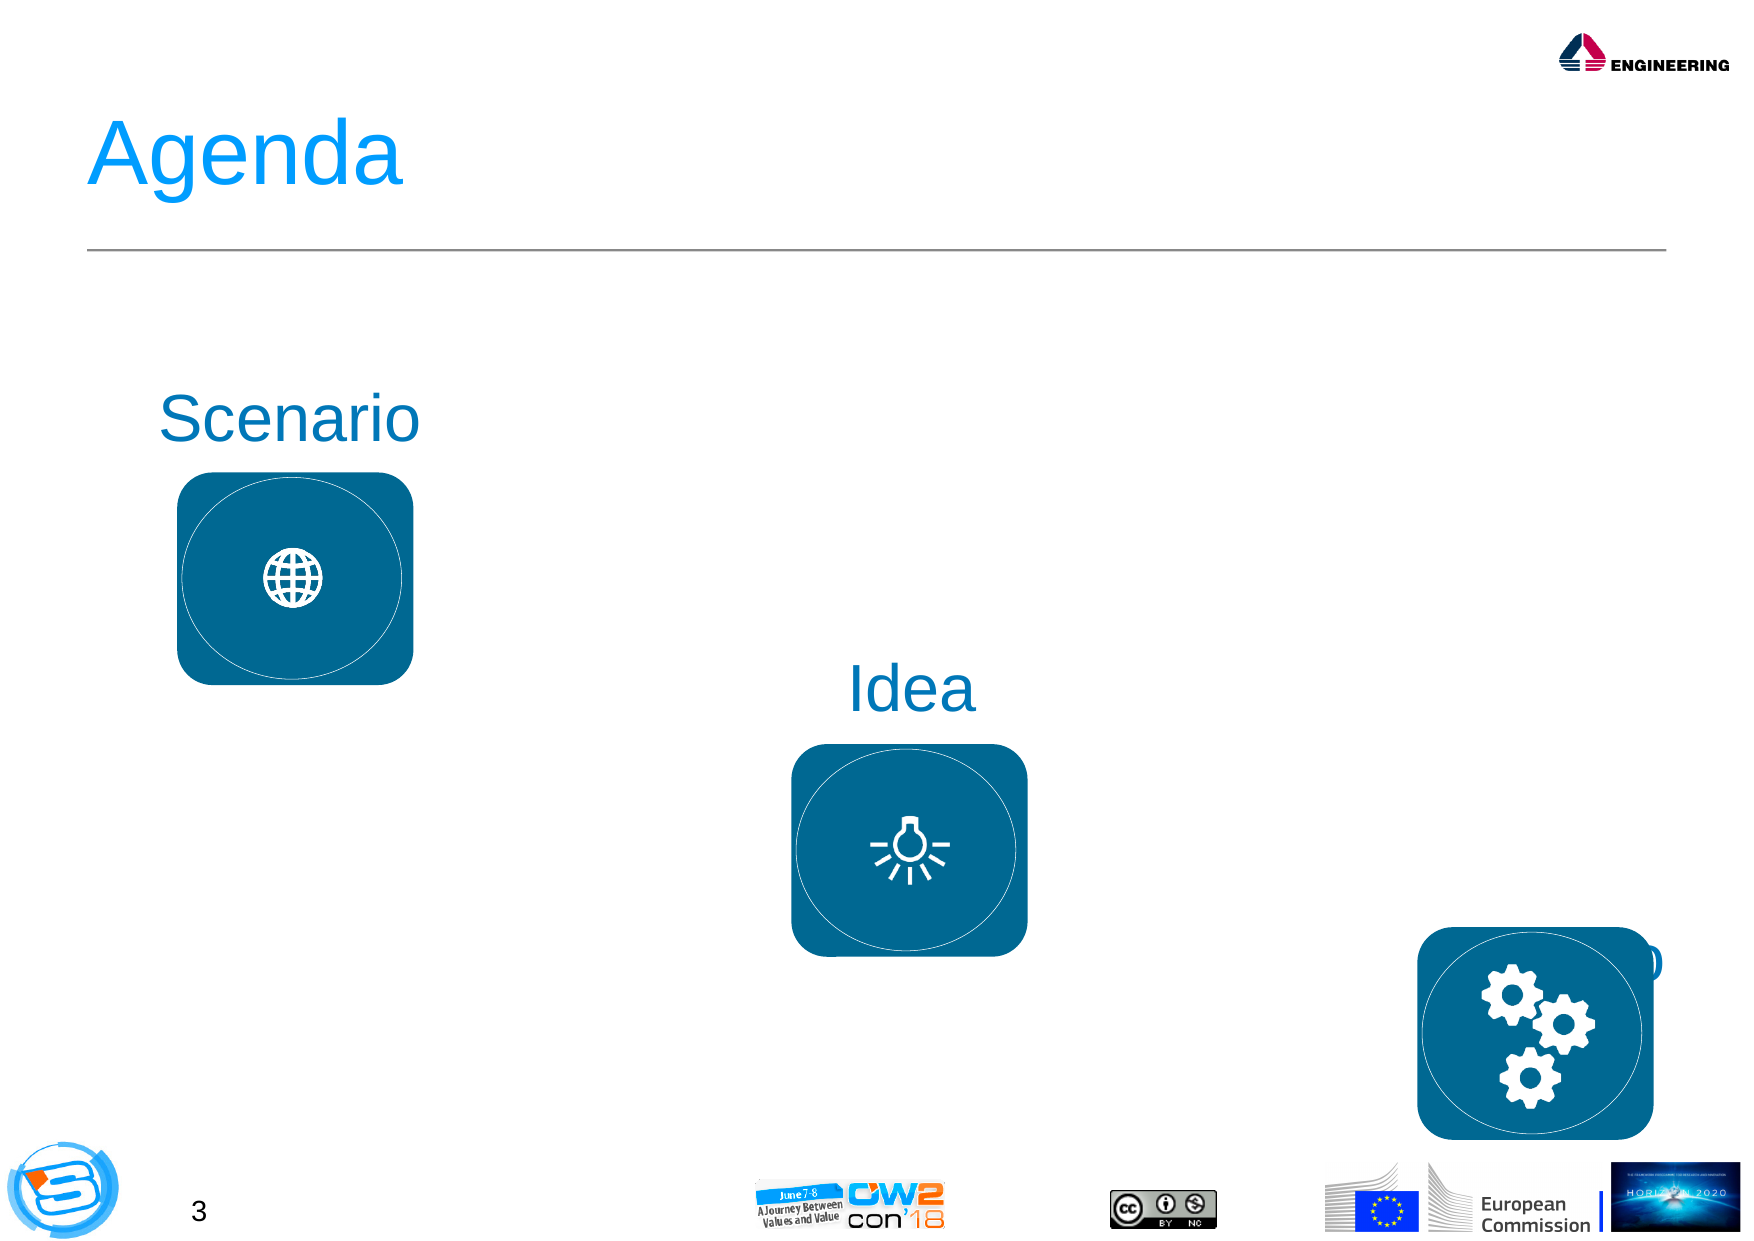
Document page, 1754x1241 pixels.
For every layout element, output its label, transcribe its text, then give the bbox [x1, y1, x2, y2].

picture [1533, 995, 1595, 1054]
picture [921, 864, 931, 879]
text_box [1417, 927, 1654, 1140]
text_box [177, 472, 414, 686]
list Scenario Idea How-to [87, 290, 1667, 1010]
picture [1325, 1162, 1603, 1232]
picture [908, 867, 912, 884]
picture [876, 855, 890, 865]
picture [894, 816, 926, 861]
picture [930, 855, 944, 865]
picture [264, 548, 322, 607]
picture [755, 1179, 945, 1229]
picture [1482, 965, 1543, 1025]
picture [1559, 33, 1729, 71]
picture [1110, 1190, 1217, 1229]
picture [4, 1139, 122, 1241]
title Agenda [87, 49, 1667, 257]
picture [1500, 1048, 1561, 1108]
picture [890, 864, 899, 879]
text_box [791, 744, 1028, 957]
picture [1611, 1162, 1741, 1232]
